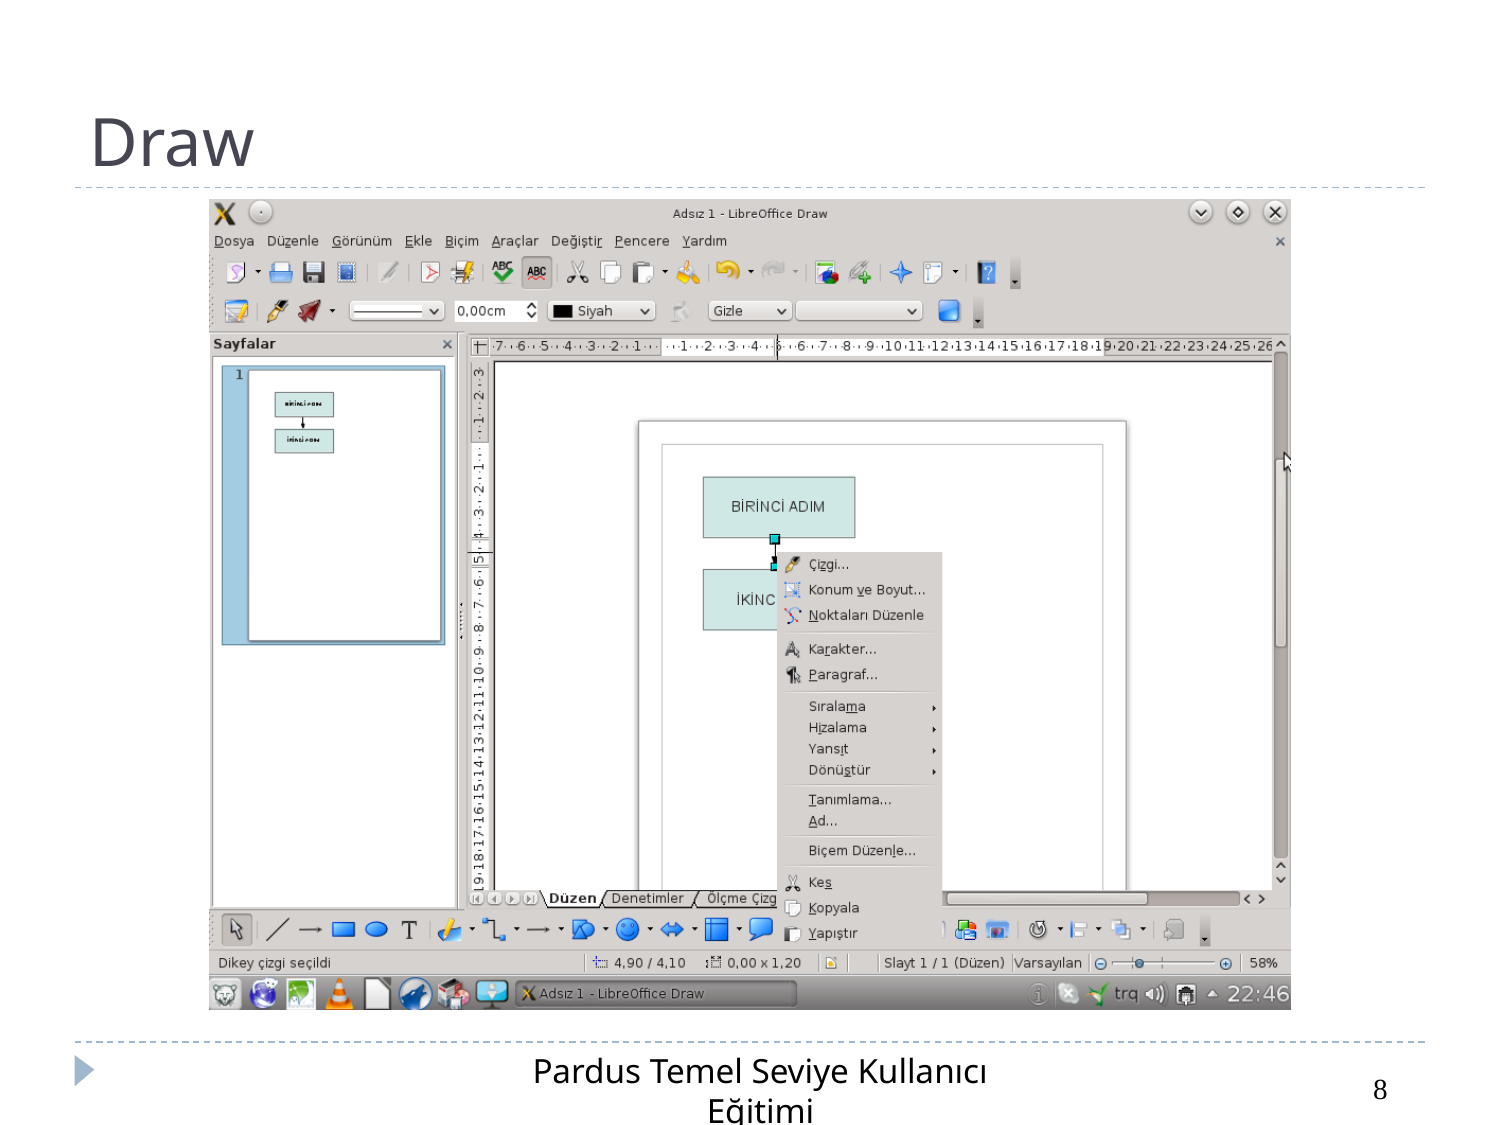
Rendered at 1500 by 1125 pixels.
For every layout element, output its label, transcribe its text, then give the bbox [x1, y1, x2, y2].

title Draw [75, 24, 1425, 188]
picture [209, 199, 1291, 1010]
